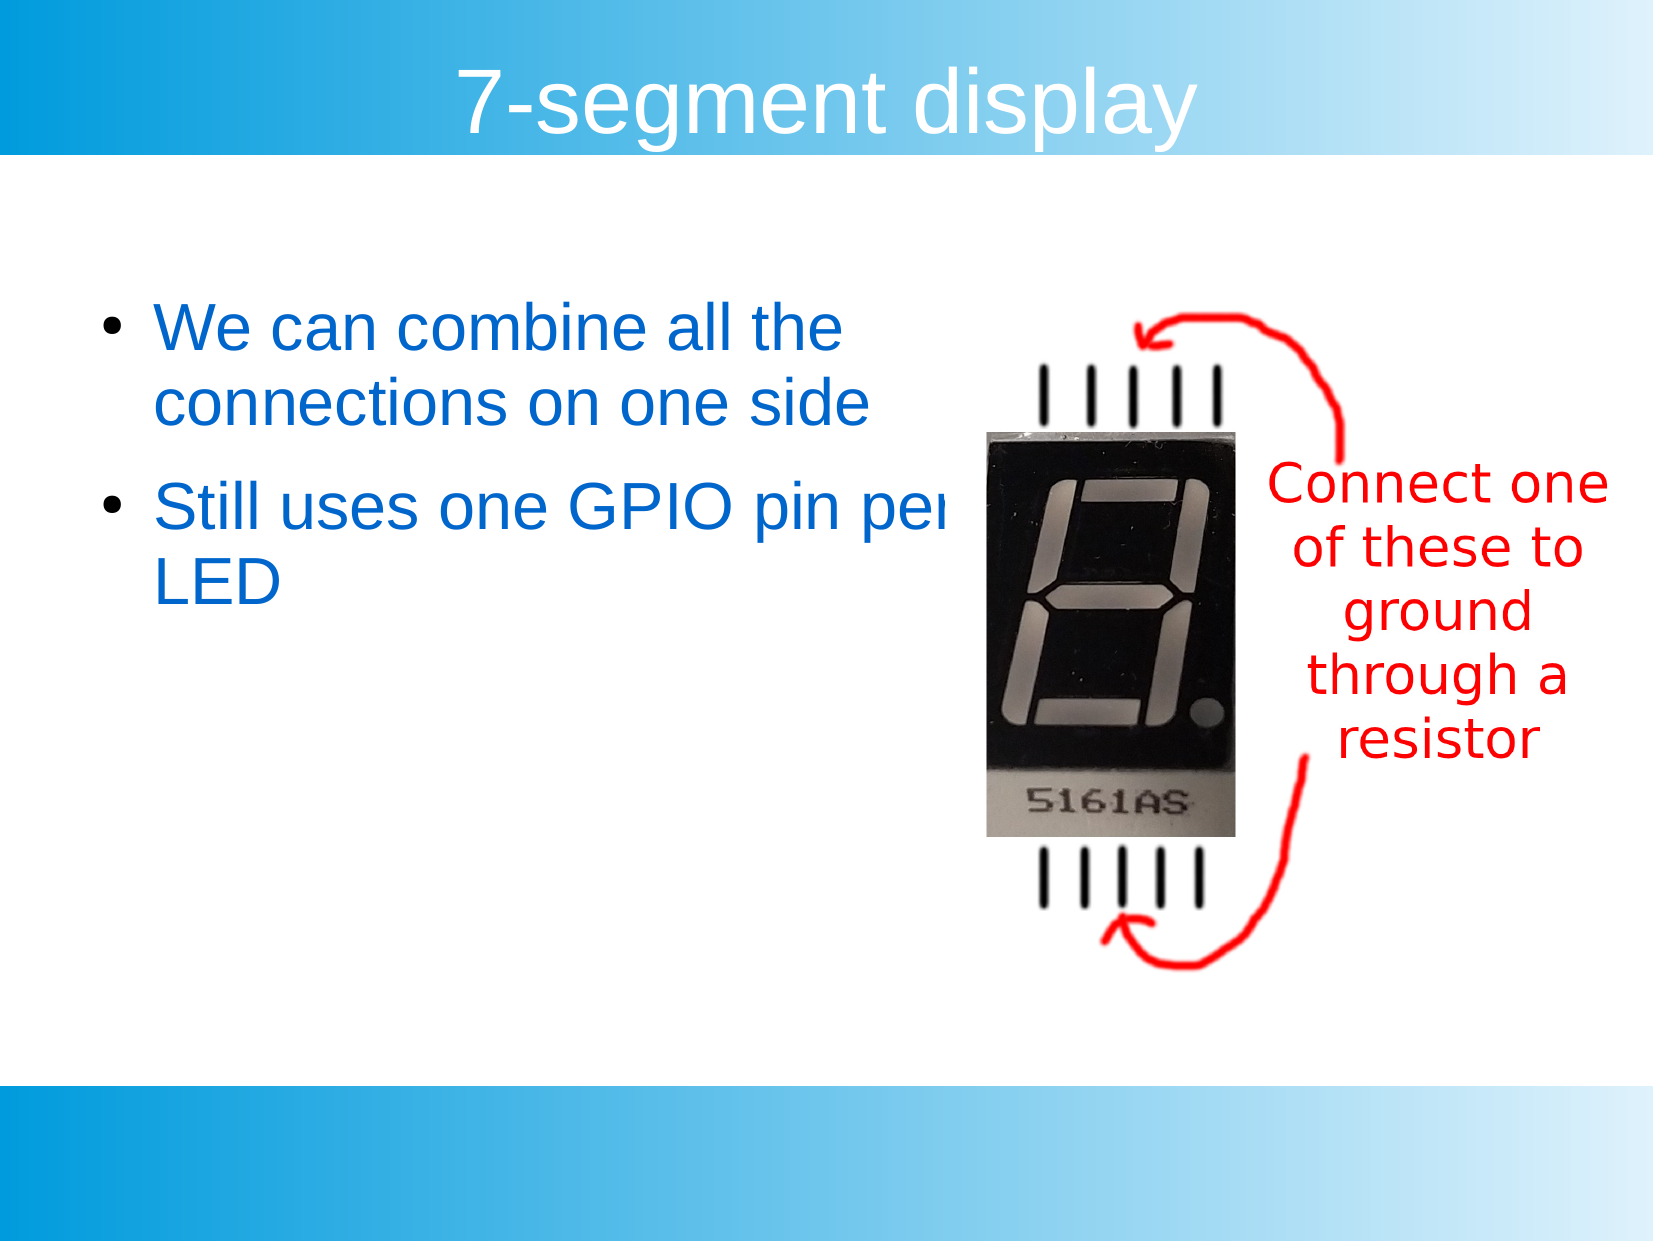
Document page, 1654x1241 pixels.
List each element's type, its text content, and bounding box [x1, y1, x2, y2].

list We can combine all the connections on one side Still uses one GPIO pin per LED [82, 290, 976, 1010]
title 7-segment display [82, 49, 1571, 155]
picture [945, 284, 1627, 983]
